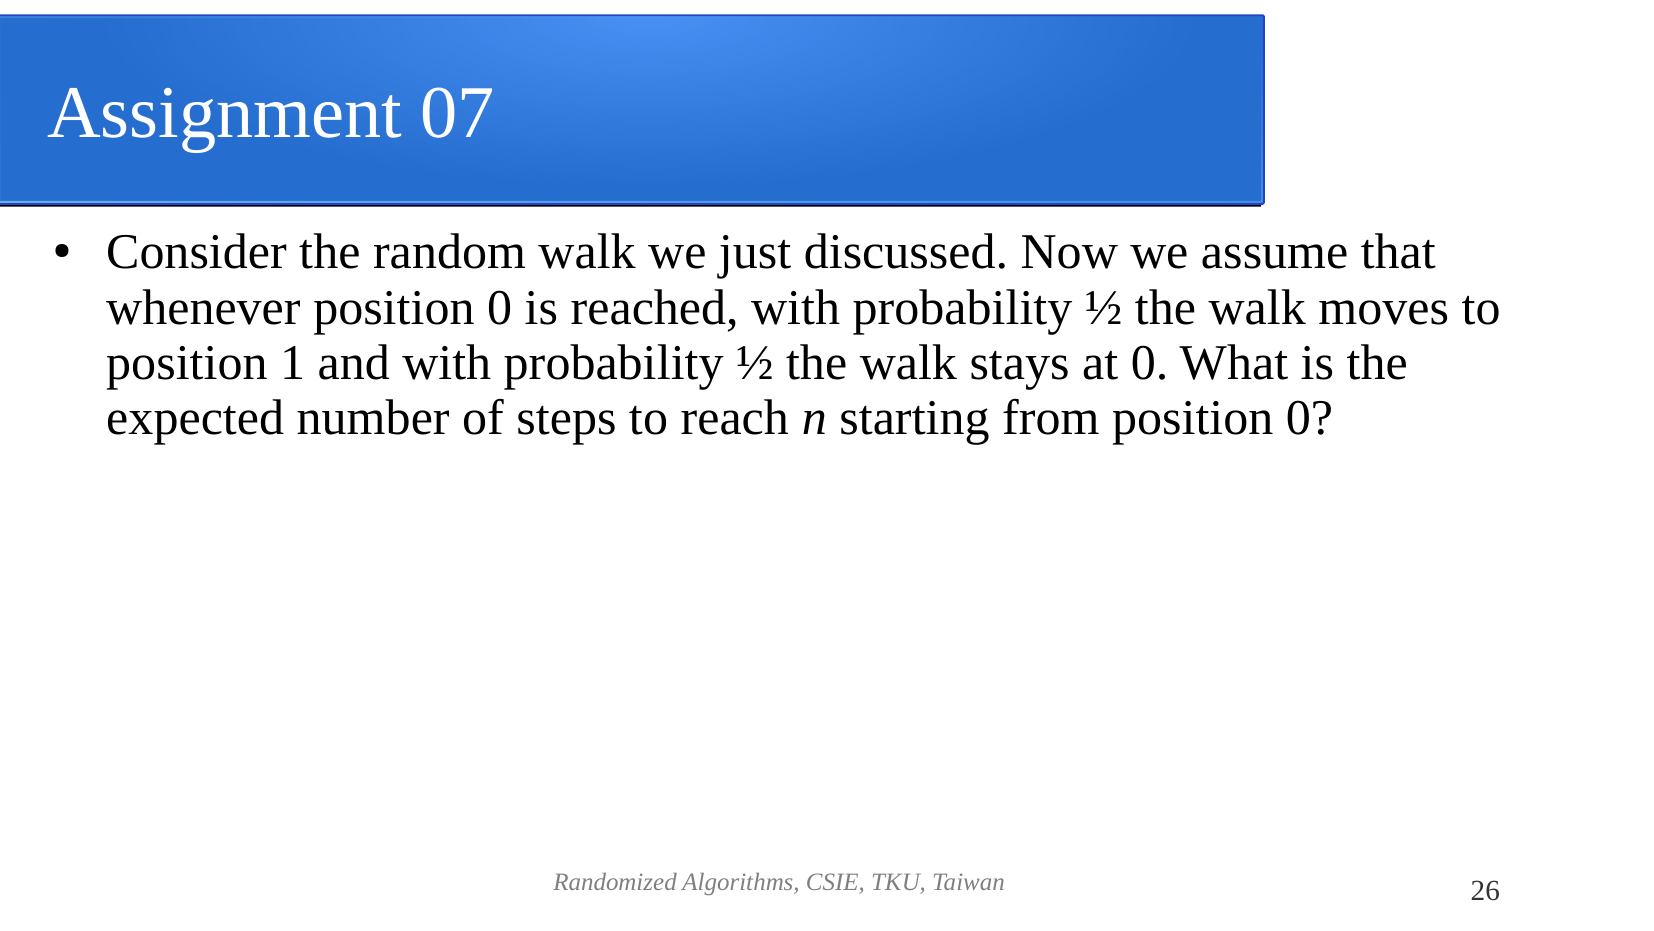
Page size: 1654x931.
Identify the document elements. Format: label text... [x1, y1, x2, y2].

title Assignment 07 [47, 35, 1199, 189]
list Consider the random walk we just discussed. Now we assume that whenever position 0 is reached, with probability ½ the walk moves to position 1 and with probability ½ the walk stays at 0. What is the expected number of steps to reach n starting from position 0? [35, 224, 1524, 764]
